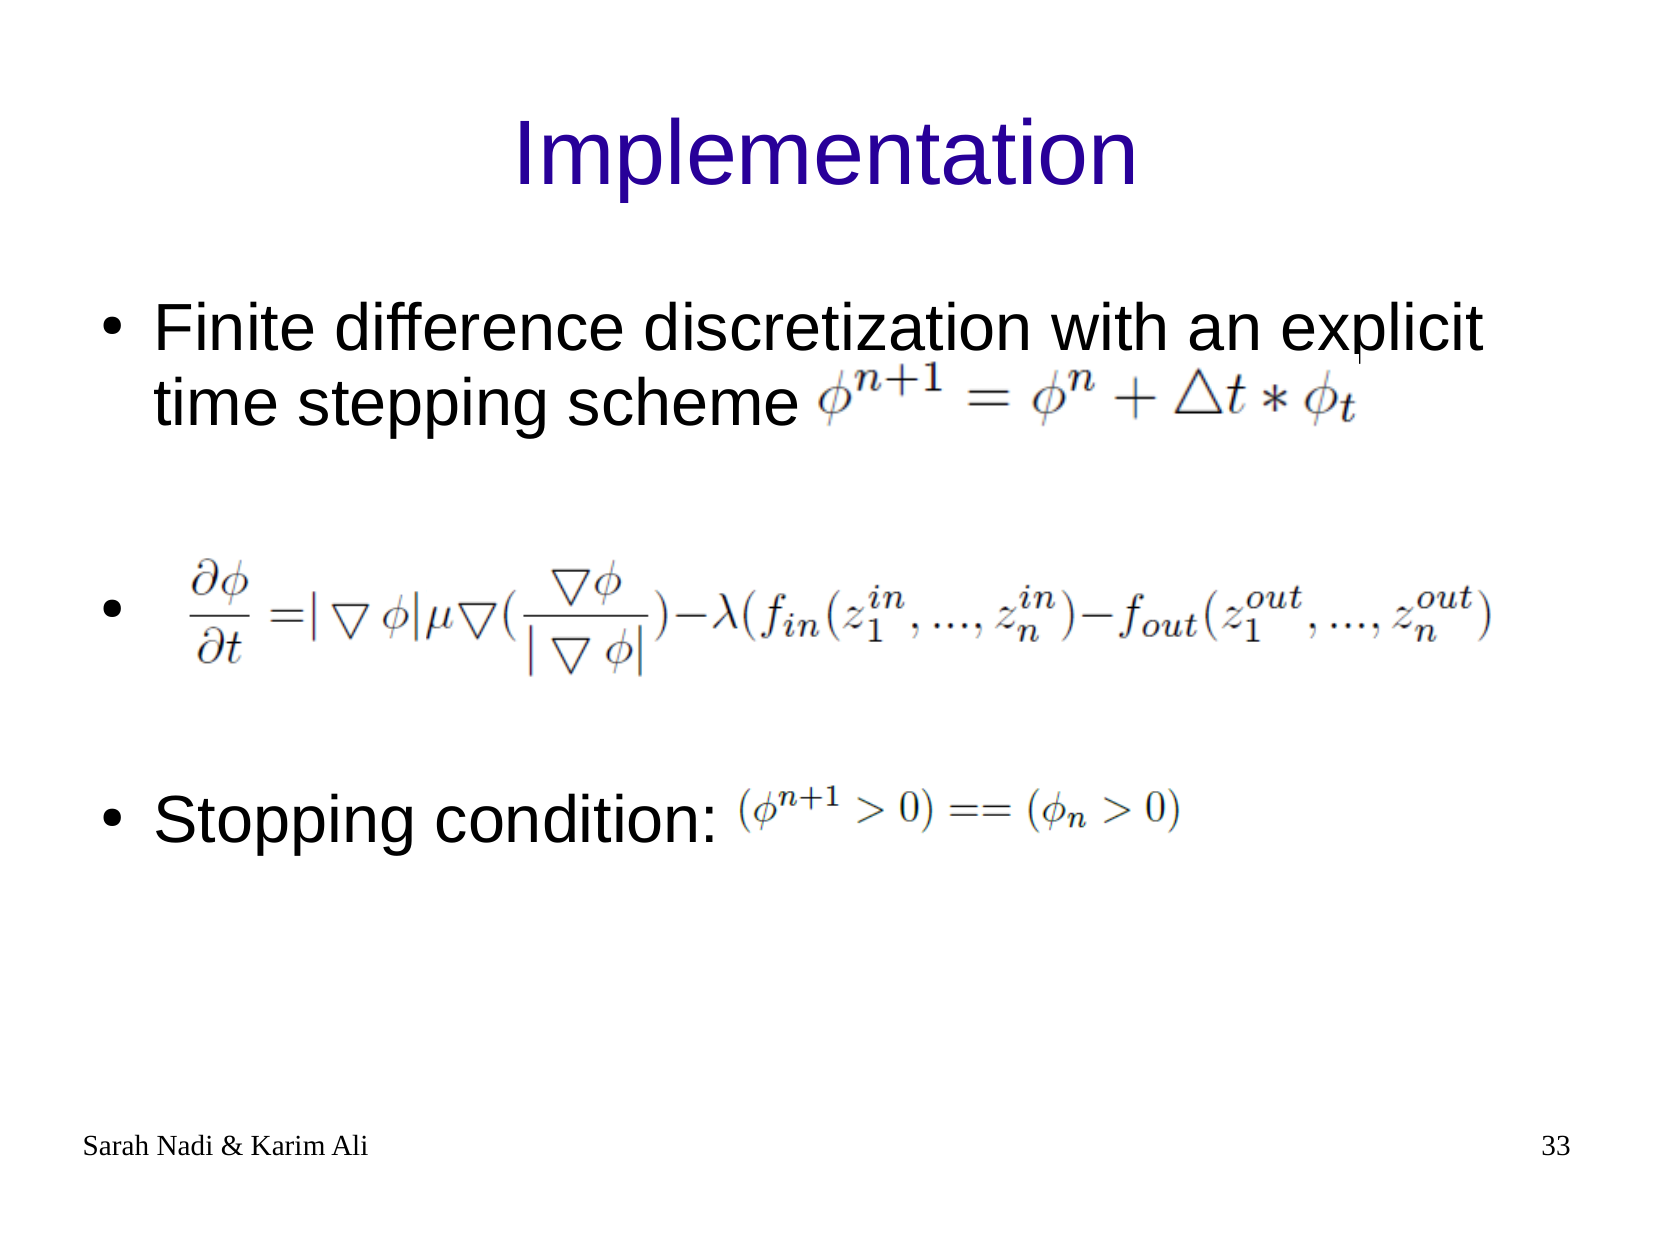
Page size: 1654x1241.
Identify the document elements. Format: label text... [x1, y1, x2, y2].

picture [177, 537, 1504, 682]
picture [739, 780, 1182, 839]
list Finite difference discretization with an explicit time stepping scheme Stopping condition: [82, 290, 1571, 1109]
title Implementation [82, 56, 1571, 250]
picture [813, 354, 1359, 443]
